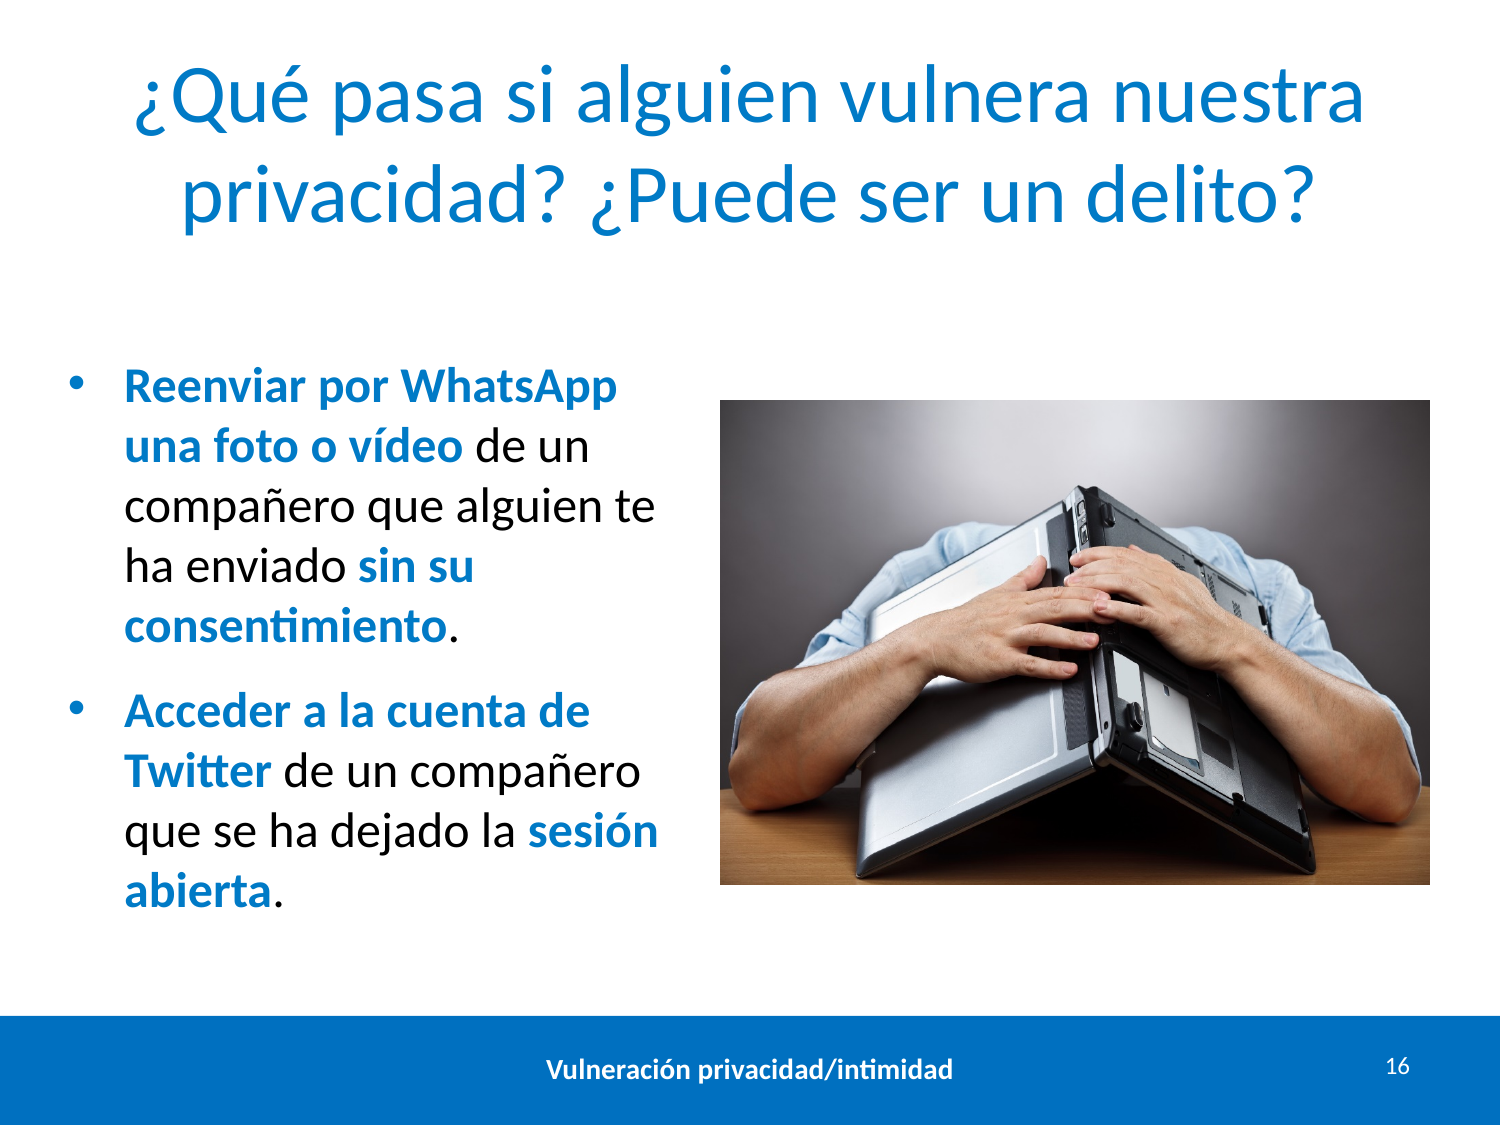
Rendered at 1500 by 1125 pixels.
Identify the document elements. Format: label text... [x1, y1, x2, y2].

footer Vulneración privacidad/intimidad [478, 1042, 1022, 1103]
picture [720, 400, 1430, 885]
slide_number 14 [1074, 1042, 1425, 1103]
title ¿Qué pasa si alguien vulnera nuestra privacidad? ¿Puede ser un delito? [75, 45, 1425, 233]
list Reenviar por WhatsApp una foto o vídeo de un compañero que alguien te ha enviado sin su consentimiento. Acceder a la cuenta de Twitter de un compañero que se ha dejado la sesión abierta. [53, 345, 681, 941]
